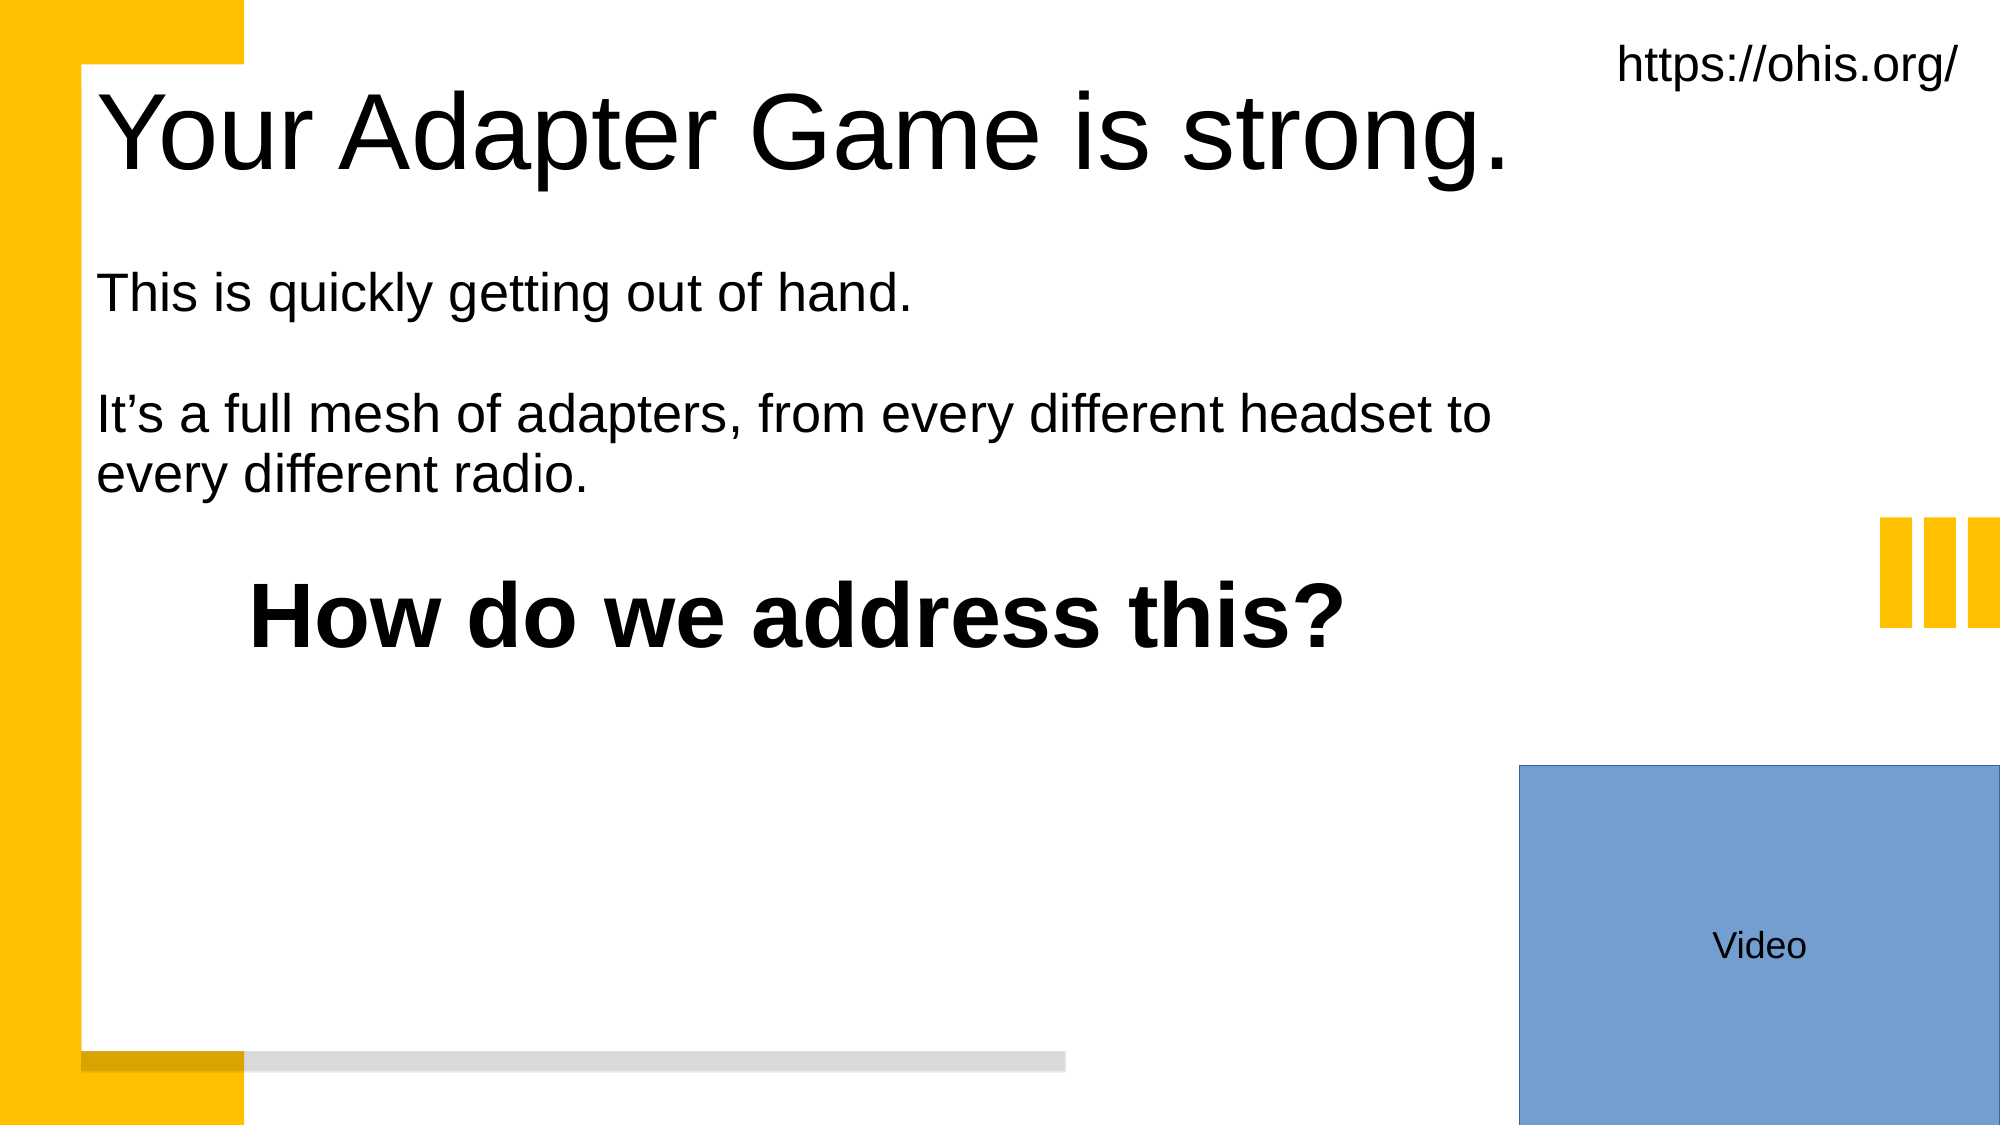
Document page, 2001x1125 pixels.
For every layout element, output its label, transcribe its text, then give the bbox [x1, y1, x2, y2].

text_box [0, 0, 2000, 1125]
text_box This is quickly getting out of hand. It’s a full mesh of adapters, from every different headset to every different radio. How do we address this? [81, 254, 1516, 1036]
text_box Video [1519, 765, 2000, 1125]
text_box https://ohis.org/ [1590, 29, 1974, 105]
text_box Your Adapter Game is strong. [81, 64, 1921, 201]
